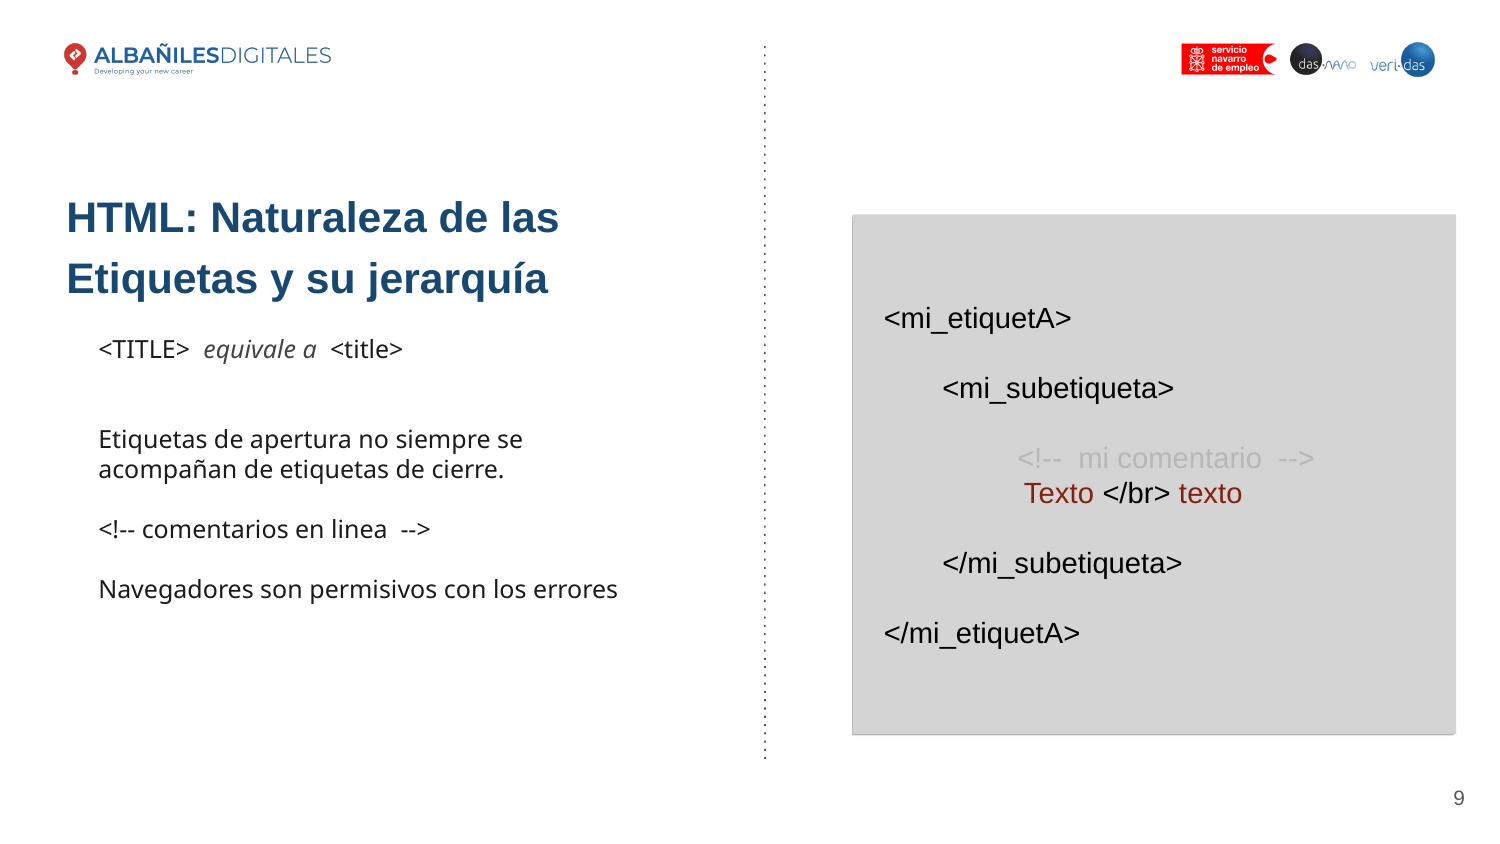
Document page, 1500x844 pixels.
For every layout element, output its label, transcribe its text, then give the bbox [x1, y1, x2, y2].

slide_number <number> [1389, 764, 1480, 830]
picture [1290, 43, 1356, 75]
text_box <TITLE> equivale a <title> Etiquetas de apertura no siempre se acompañan de etiquetas de cierre. <!-- comentarios en linea --> Navegadores son permisivos con los errores [83, 319, 678, 679]
picture [64, 43, 332, 75]
text_box <mi_etiquetA> <mi_subetiqueta> <!-- mi comentario --> Texto </br> texto </mi_subetiqueta> </mi_etiquetA> [852, 214, 1457, 734]
text_box HTML: Naturaleza de las Etiquetas y su jerarquía [66, 179, 728, 523]
picture [1181, 43, 1277, 75]
picture [1370, 42, 1435, 77]
